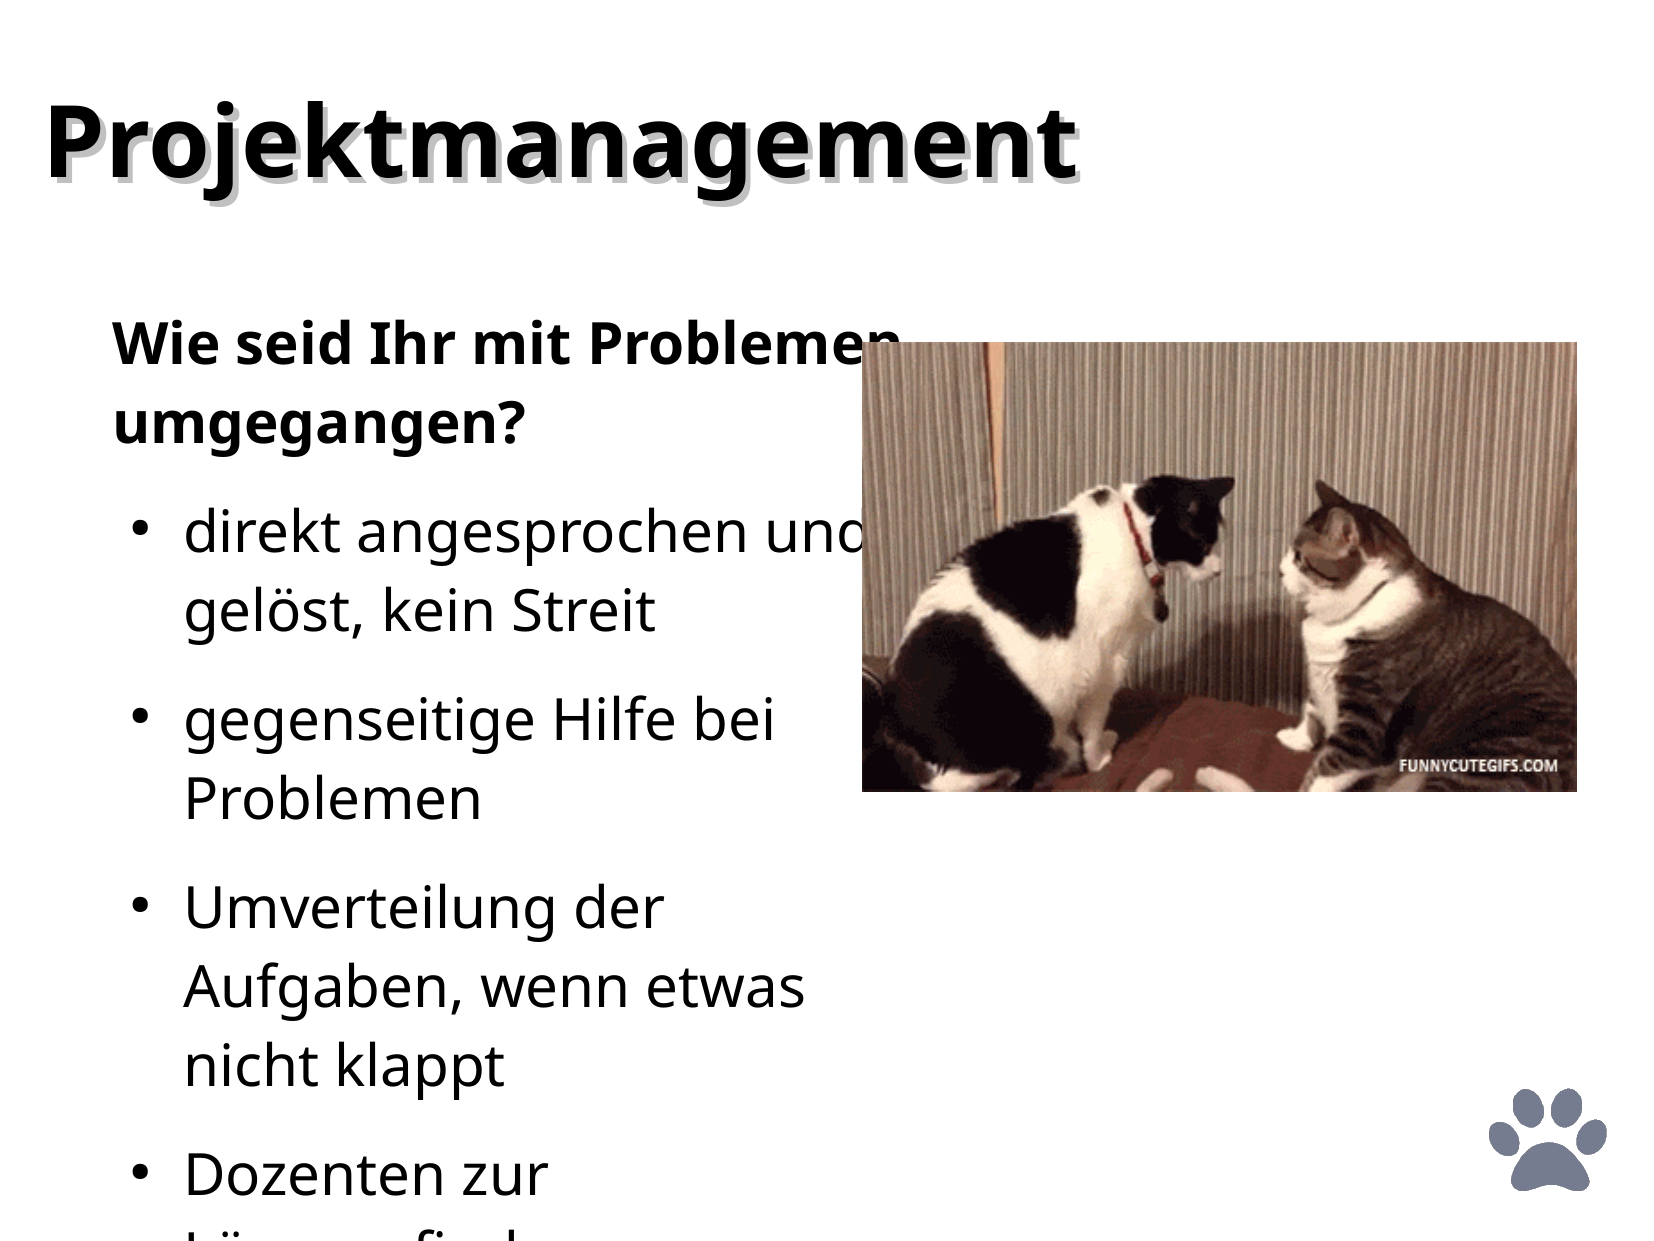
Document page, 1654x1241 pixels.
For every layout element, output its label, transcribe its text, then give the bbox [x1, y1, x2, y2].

list Wie seid Ihr mit Problemen umgegangen? direkt angesprochen und gelöst, kein Streit gegenseitige Hilfe bei Problemen Umverteilung der Aufgaben, wenn etwas nicht klappt Dozenten zur Lösungsfindung hinzugezogen [112, 302, 939, 1133]
picture [1488, 1086, 1607, 1193]
picture [862, 342, 1577, 792]
title Projektmanagement [0, 35, 1306, 243]
